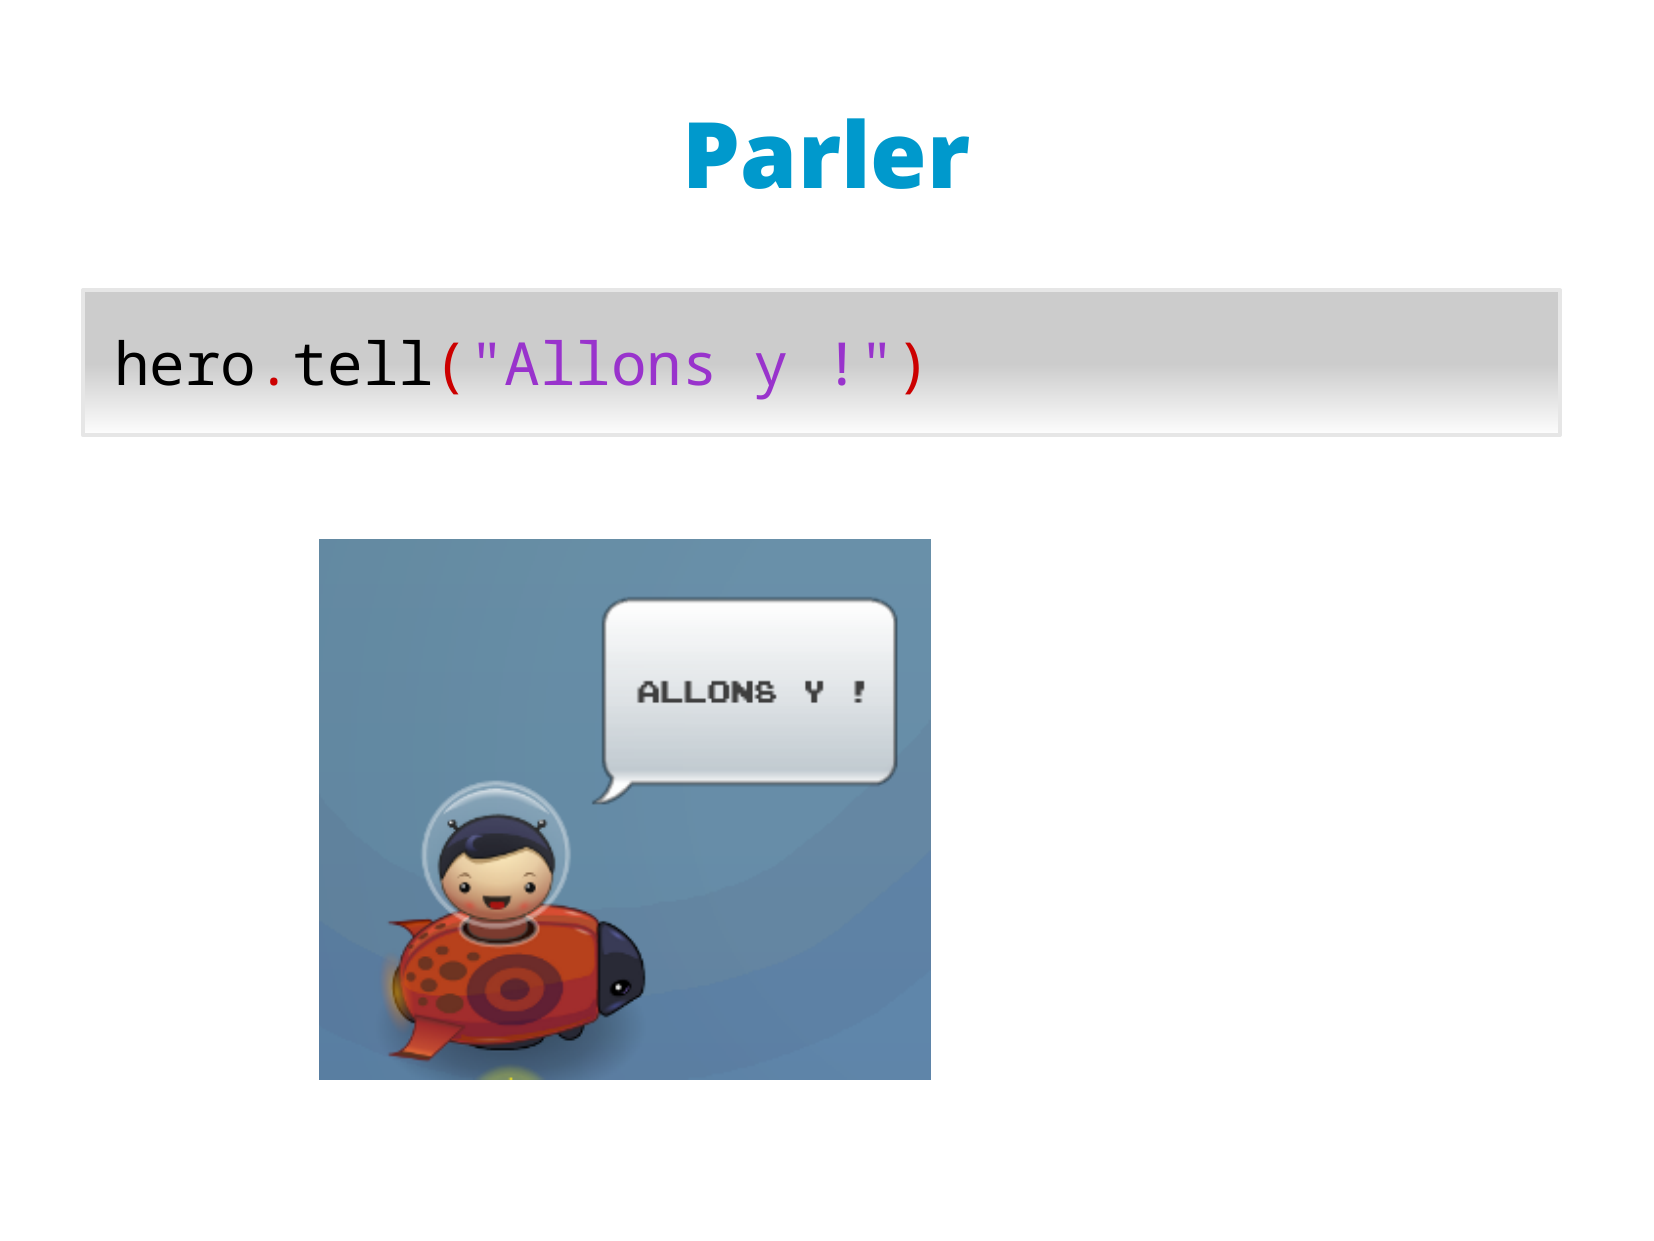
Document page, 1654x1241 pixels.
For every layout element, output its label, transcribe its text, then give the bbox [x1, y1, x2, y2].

picture [319, 539, 931, 1081]
title Parler [82, 49, 1571, 257]
list hero.tell("Allons y !") [82, 290, 1561, 436]
